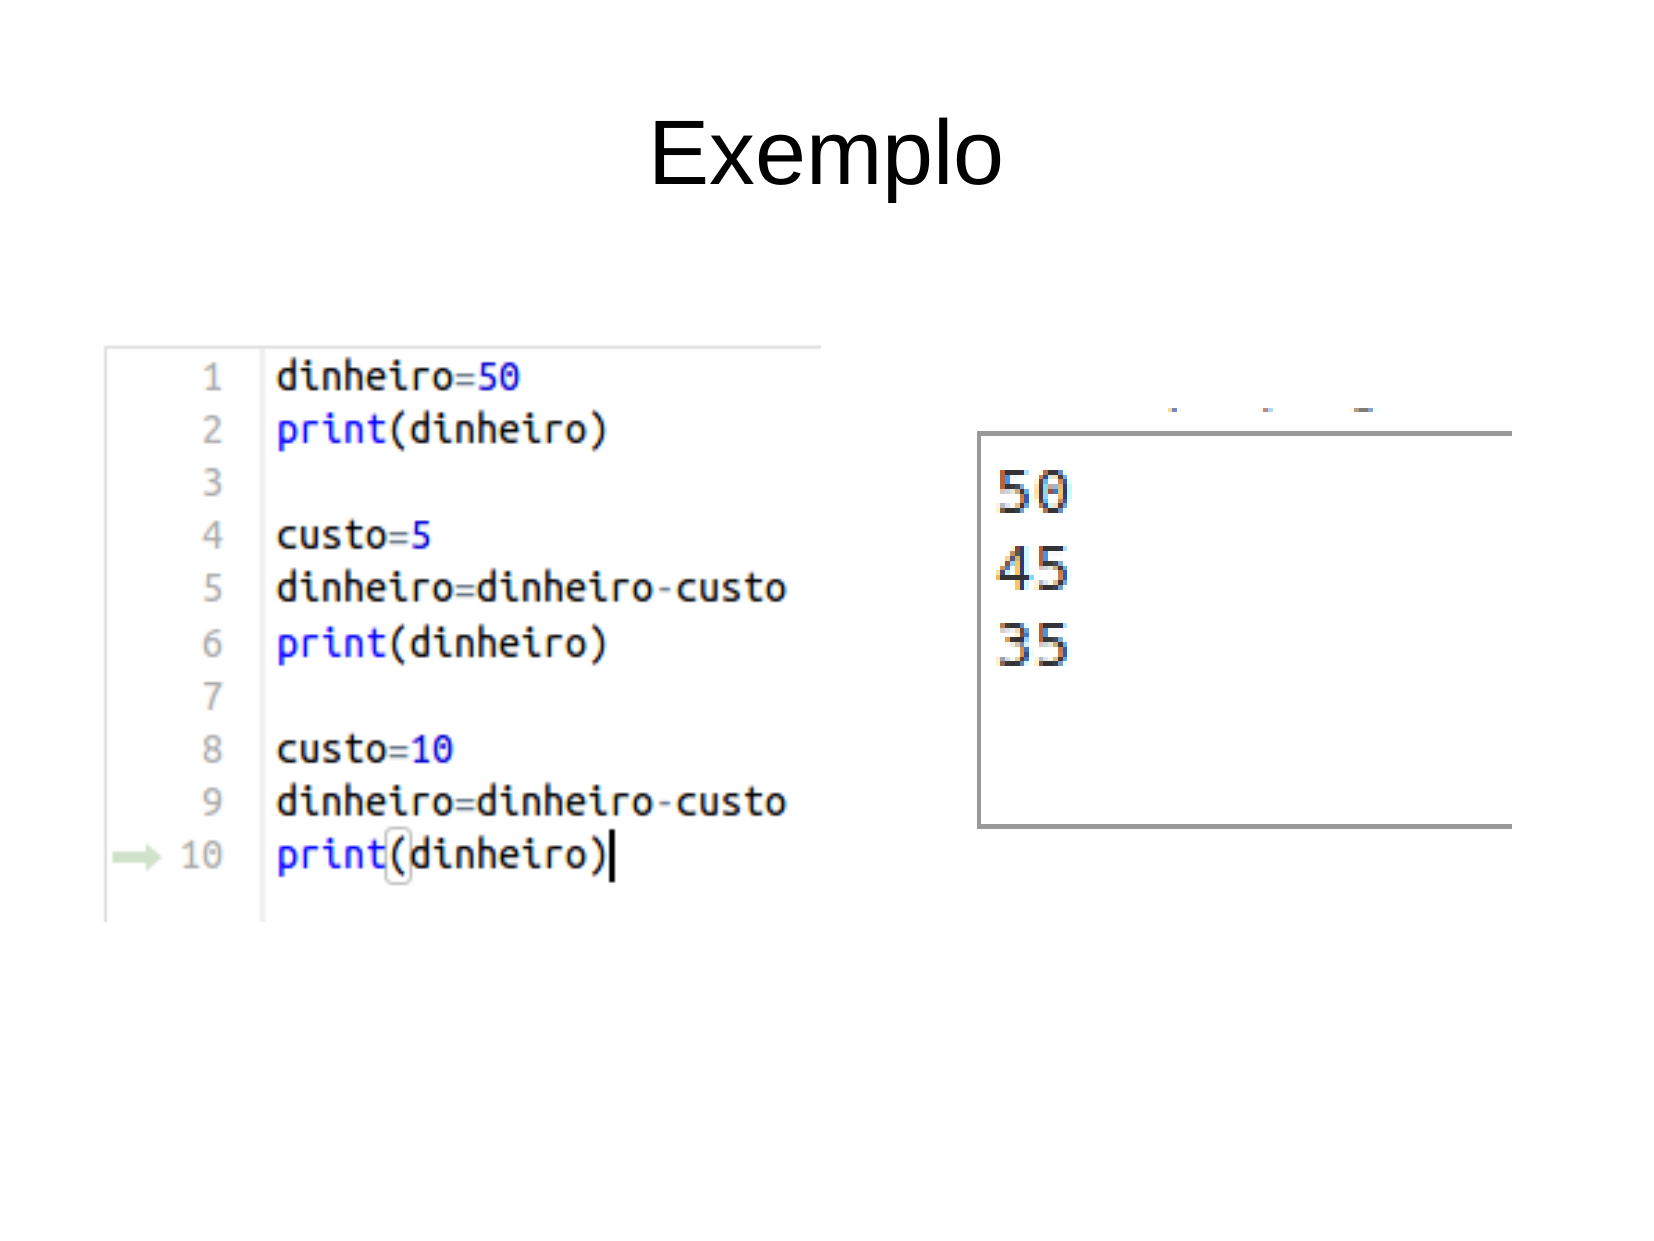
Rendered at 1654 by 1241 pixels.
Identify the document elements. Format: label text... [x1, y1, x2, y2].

title Exemplo [82, 49, 1571, 257]
picture [94, 330, 821, 922]
picture [958, 408, 1512, 863]
